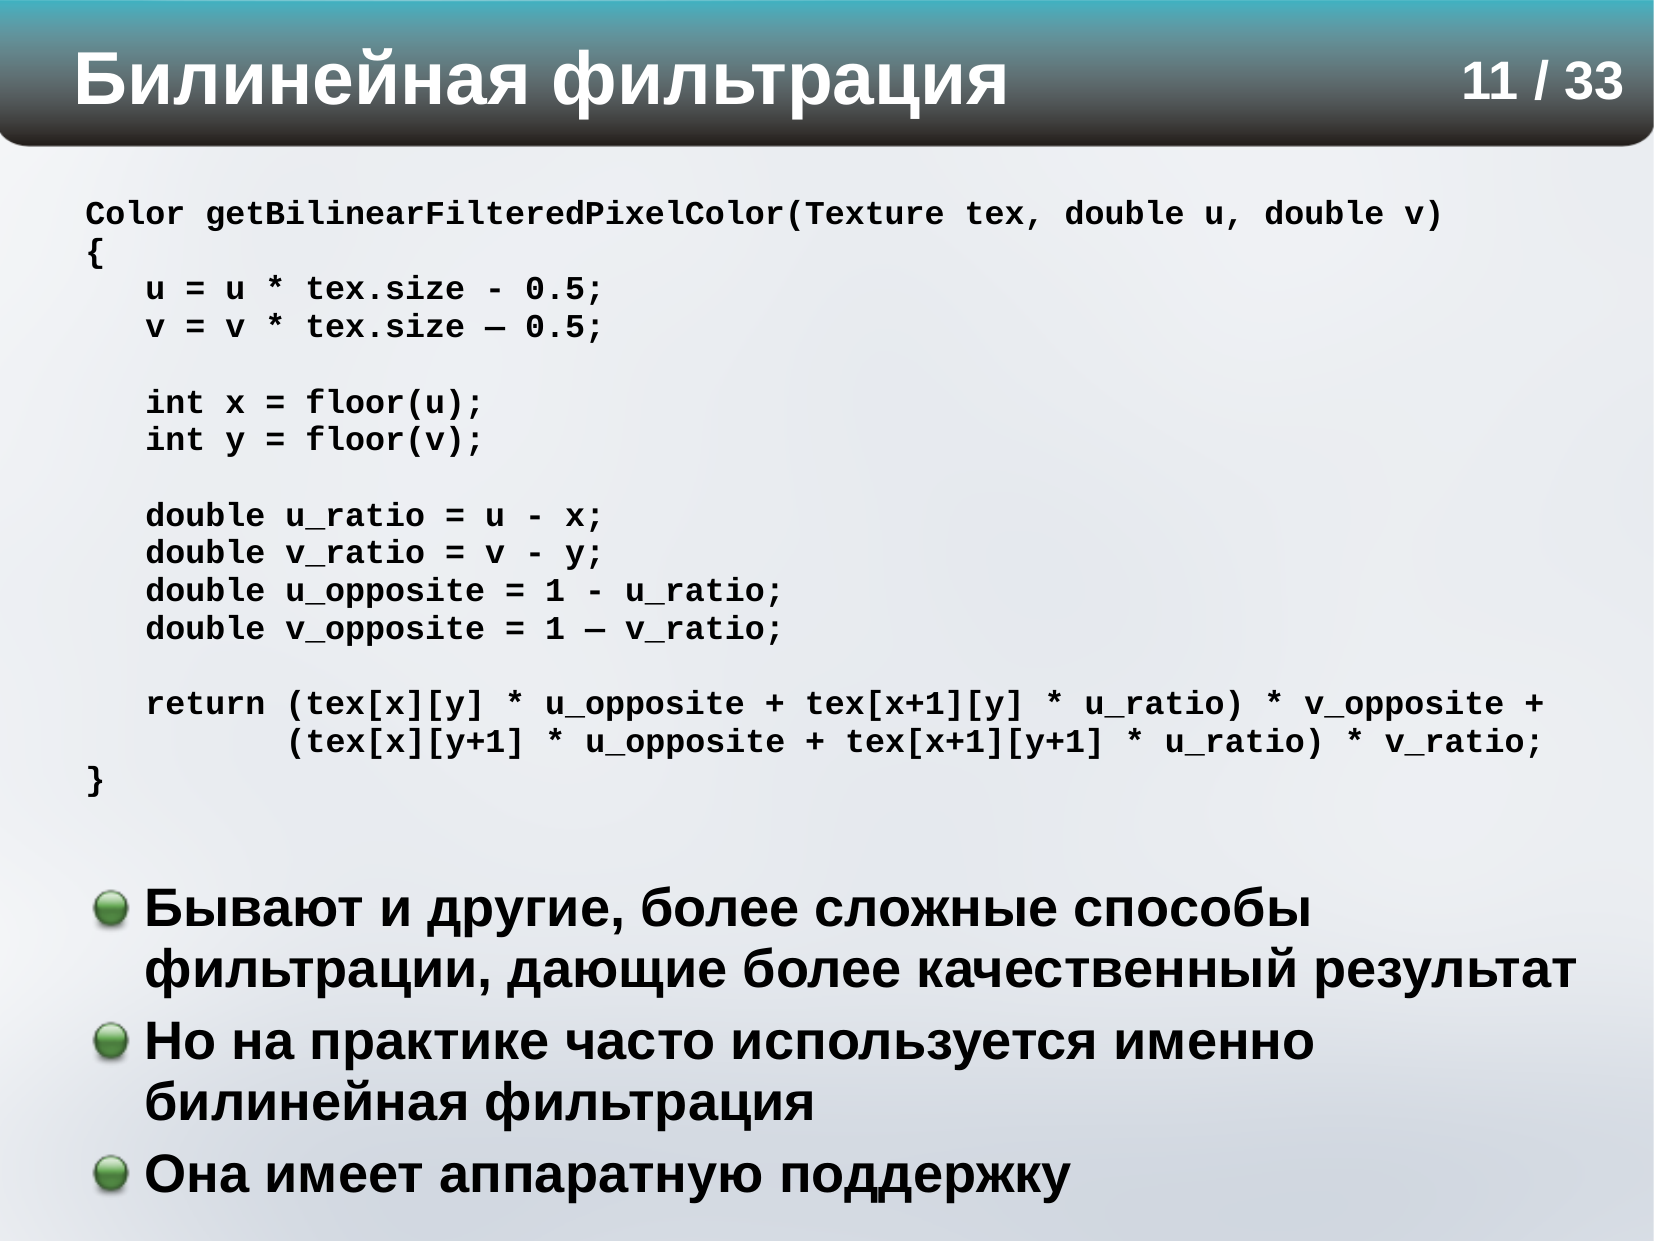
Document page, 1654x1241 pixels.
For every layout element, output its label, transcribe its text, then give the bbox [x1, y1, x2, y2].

text_box Color getBilinearFilteredPixelColor(Texture tex, double u, double v) { u = u * tex.size - 0.5; v = v * tex.size — 0.5; int x = floor(u); int y = floor(v); double u_ratio = u - x; double v_ratio = v - y; double u_opposite = 1 - u_ratio; double v_opposite = 1 — v_ratio; return (tex[x][y] * u_opposite + tex[x+1][y] * u_ratio) * v_opposite + (tex[x][y+1] * u_opposite + tex[x+1][y+1] * u_ratio) * v_ratio; } [70, 189, 1595, 756]
text_box <number> / 33 [1446, 42, 1654, 179]
picture [0, 0, 1654, 1241]
text_box Бывают и другие, более сложные способы фильтрации, дающие более качественный результат Но на практике часто используется именно билинейная фильтрация Она имеет аппаратную поддержку [70, 756, 1654, 1211]
text_box Билинейная фильтрация [59, 29, 1241, 129]
